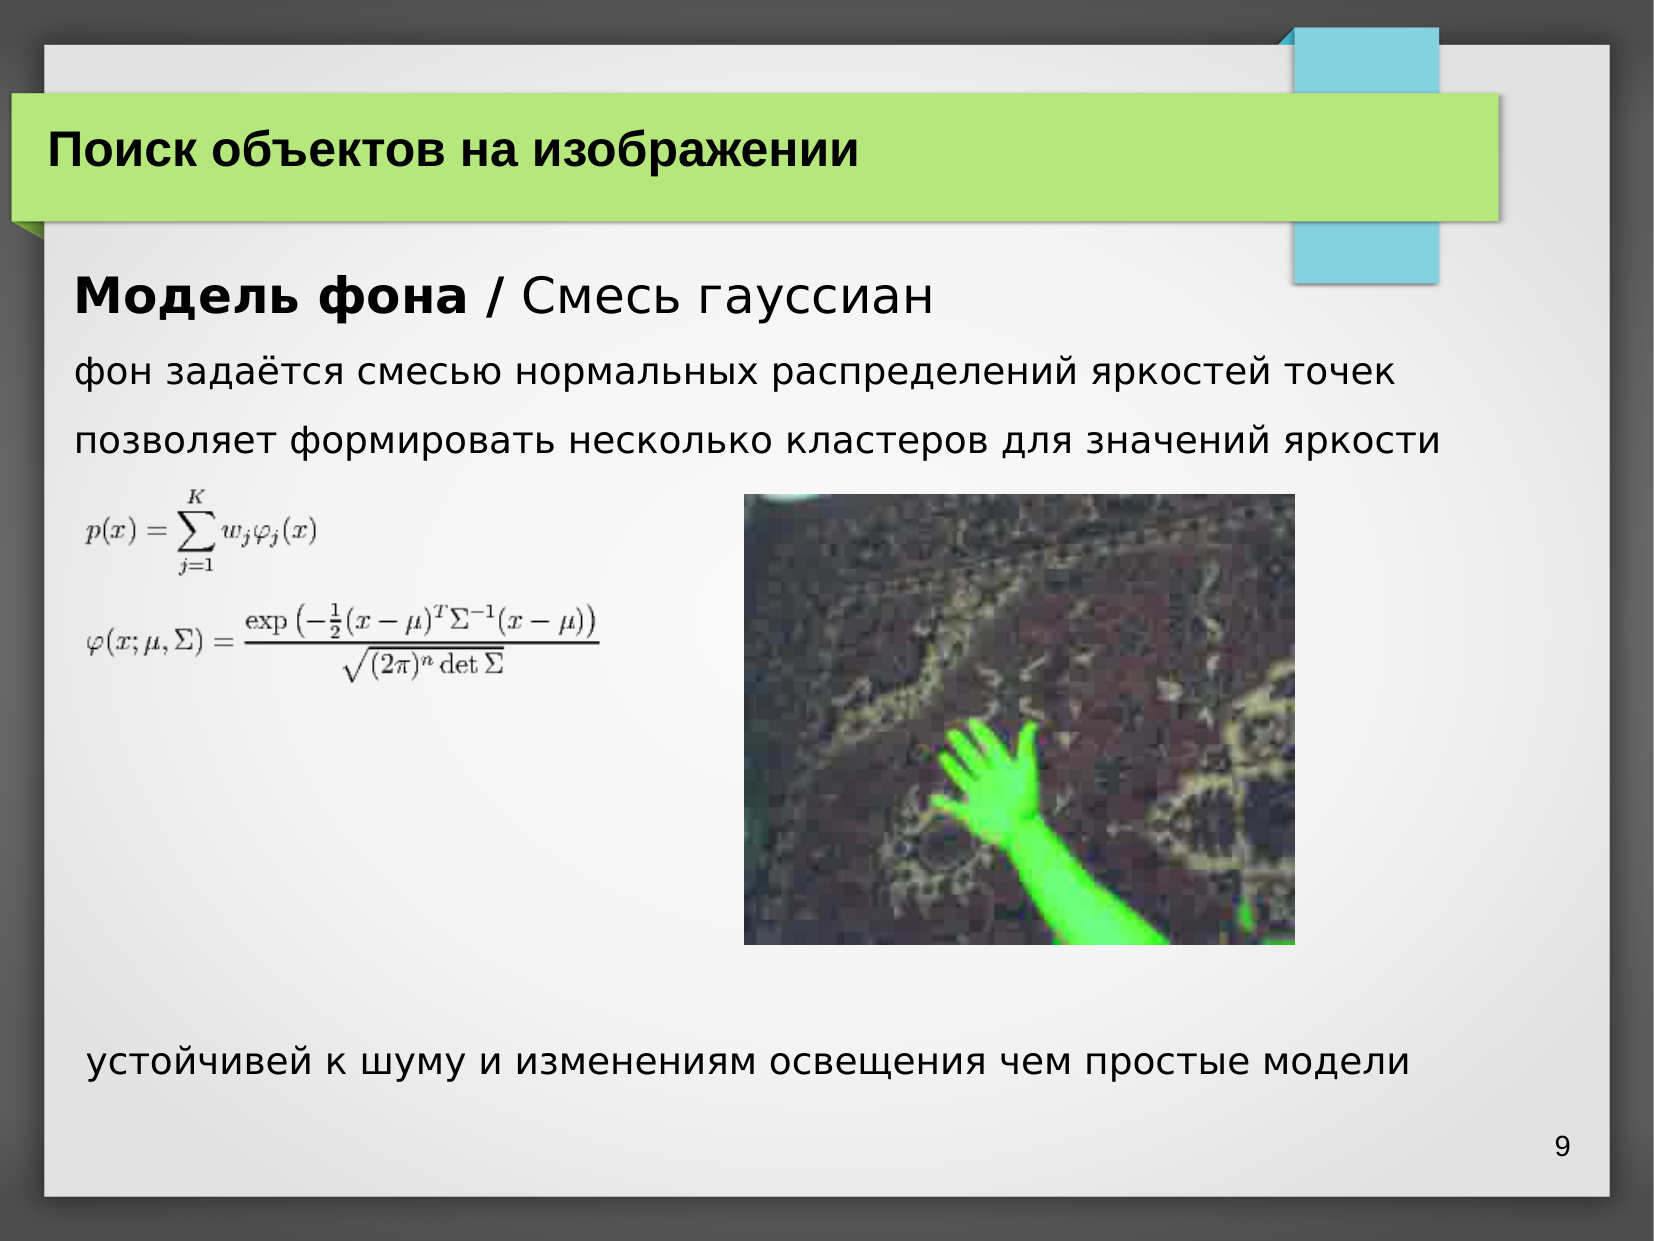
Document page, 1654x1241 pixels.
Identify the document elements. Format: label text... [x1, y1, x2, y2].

text_box устойчивей к шуму и изменениям освещения чем простые модели [70, 1031, 1501, 1158]
title Поиск объектов на изображении [47, 120, 1004, 177]
picture [0, 0, 1654, 1241]
text_box Модель фона / Смесь гауссиан фон задаётся смесью нормальных распределений яркостей точек позволяет формировать несколько кластеров для значений яркости [59, 259, 1583, 508]
